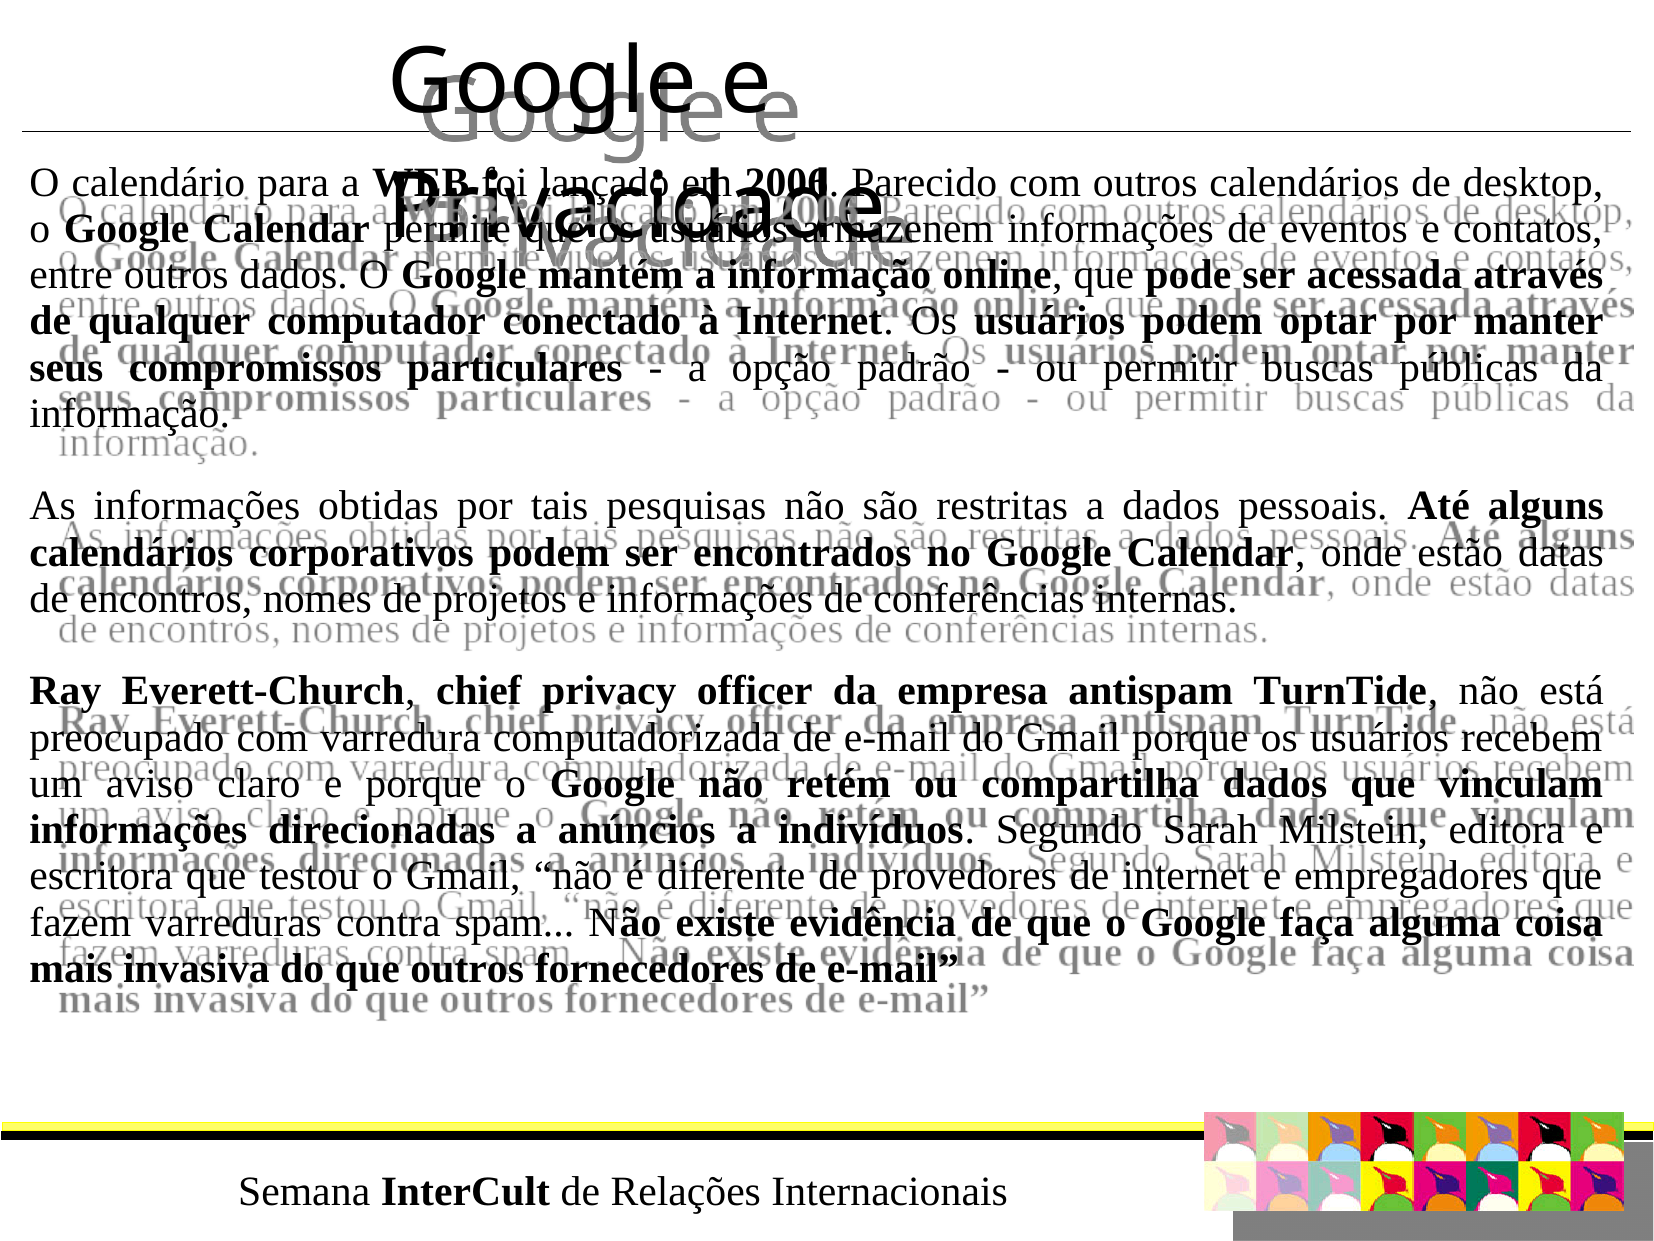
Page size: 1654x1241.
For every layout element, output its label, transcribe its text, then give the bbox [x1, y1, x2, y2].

text_box Google e Privacidade [387, 14, 1230, 125]
text_box O calendário para a WEB foi lançado em 2006. Parecido com outros calendários de desktop, o Google Calendar permite que os usuários armazenem informações de eventos e contatos, entre outros dados. O Google mantém a informação online, que pode ser acessada através de qualquer computador conectado à Internet. Os usuários podem optar por manter seus compromissos particulares - a opção padrão - ou permitir buscas públicas da informação. As informações obtidas por tais pesquisas não são restritas a dados pessoais. Até alguns calendários corporativos podem ser encontrados no Google Calendar, onde estão datas de encontros, nomes de projetos e informações de conferências internas. Ray Everett-Church, chief privacy officer da empresa antispam TurnTide, não está preocupado com varredura computadorizada de e-mail do Gmail porque os usuários recebem um aviso claro e porque o Google não retém ou compartilha dados que vinculam informações direcionadas a anúncios a indivíduos. Segundo Sarah Milstein, editora e escritora que testou o Gmail, “não é diferente de provedores de internet e empregadores que fazem varreduras contra spam... Não existe evidência de que o Google faça alguma coisa mais invasiva do que outros fornecedores de e-mail” [29, 158, 1605, 1038]
text_box [1, 1122, 1204, 1140]
chart [1204, 1112, 1624, 1211]
text_box Semana InterCult de Relações Internacionais [238, 1168, 1009, 1217]
text_box [1624, 1122, 1654, 1140]
